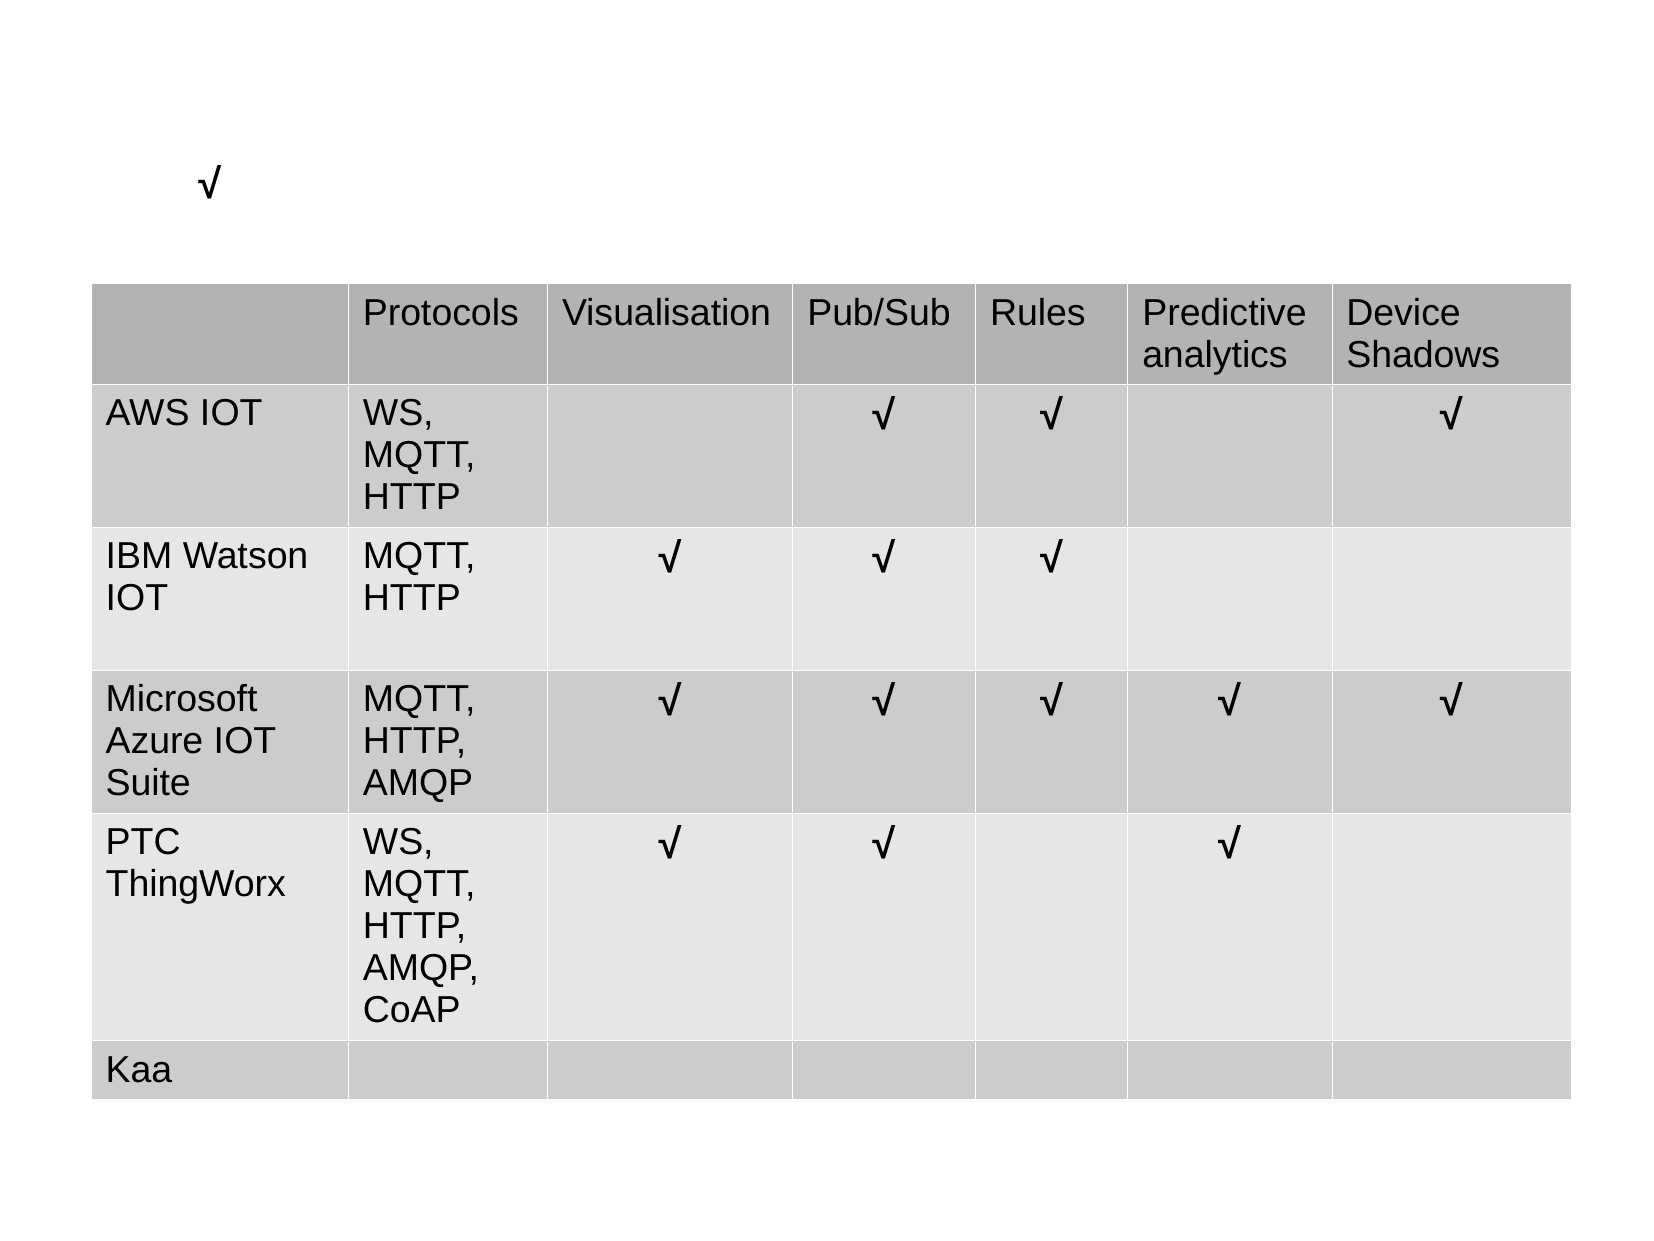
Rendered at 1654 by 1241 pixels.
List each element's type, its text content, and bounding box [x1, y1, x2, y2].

table_cell IBM Watson IOT [92, 528, 348, 670]
table_header [92, 284, 348, 384]
table_cell WS, MQTT, HTTP [349, 385, 547, 527]
table_cell √ [793, 671, 975, 813]
table_cell √ [976, 528, 1127, 670]
table_cell √ [793, 814, 975, 1040]
table_cell √ [976, 385, 1127, 527]
table_cell [1128, 1041, 1332, 1099]
table_cell √ [1333, 671, 1571, 813]
table_cell Kaa [92, 1041, 348, 1099]
table_cell [793, 1041, 975, 1099]
table_cell WS, MQTT, HTTP, AMQP, CoAP [349, 814, 547, 1040]
table_cell [1128, 385, 1332, 527]
table_cell MQTT, HTTP, AMQP [349, 671, 547, 813]
table_cell √ [1333, 385, 1571, 527]
table_cell √ [1128, 671, 1332, 813]
table_cell [349, 1041, 547, 1099]
table_cell √ [548, 814, 792, 1040]
table_cell [1128, 528, 1332, 670]
table_cell PTC ThingWorx [92, 814, 348, 1040]
table_cell [1333, 528, 1571, 670]
table_cell √ [548, 528, 792, 670]
text_box √ [183, 153, 237, 216]
table_cell [548, 1041, 792, 1099]
table_cell Microsoft Azure IOT Suite [92, 671, 348, 813]
table_header Rules [976, 284, 1127, 384]
table_cell [976, 1041, 1127, 1099]
table_header Protocols [349, 284, 547, 384]
table_cell [1333, 1041, 1571, 1099]
table_cell MQTT, HTTP [349, 528, 547, 670]
table_header Device Shadows [1333, 284, 1571, 384]
table_header Visualisation [548, 284, 792, 384]
table_cell √ [793, 385, 975, 527]
table_cell AWS IOT [92, 385, 348, 527]
table_cell [548, 385, 792, 527]
table_header Pub/Sub [793, 284, 975, 384]
table_cell √ [1128, 814, 1332, 1040]
table_cell [976, 814, 1127, 1040]
table_header Predictive analytics [1128, 284, 1332, 384]
table_cell [1333, 814, 1571, 1040]
table_cell √ [976, 671, 1127, 813]
table_cell √ [548, 671, 792, 813]
table_cell √ [793, 528, 975, 670]
